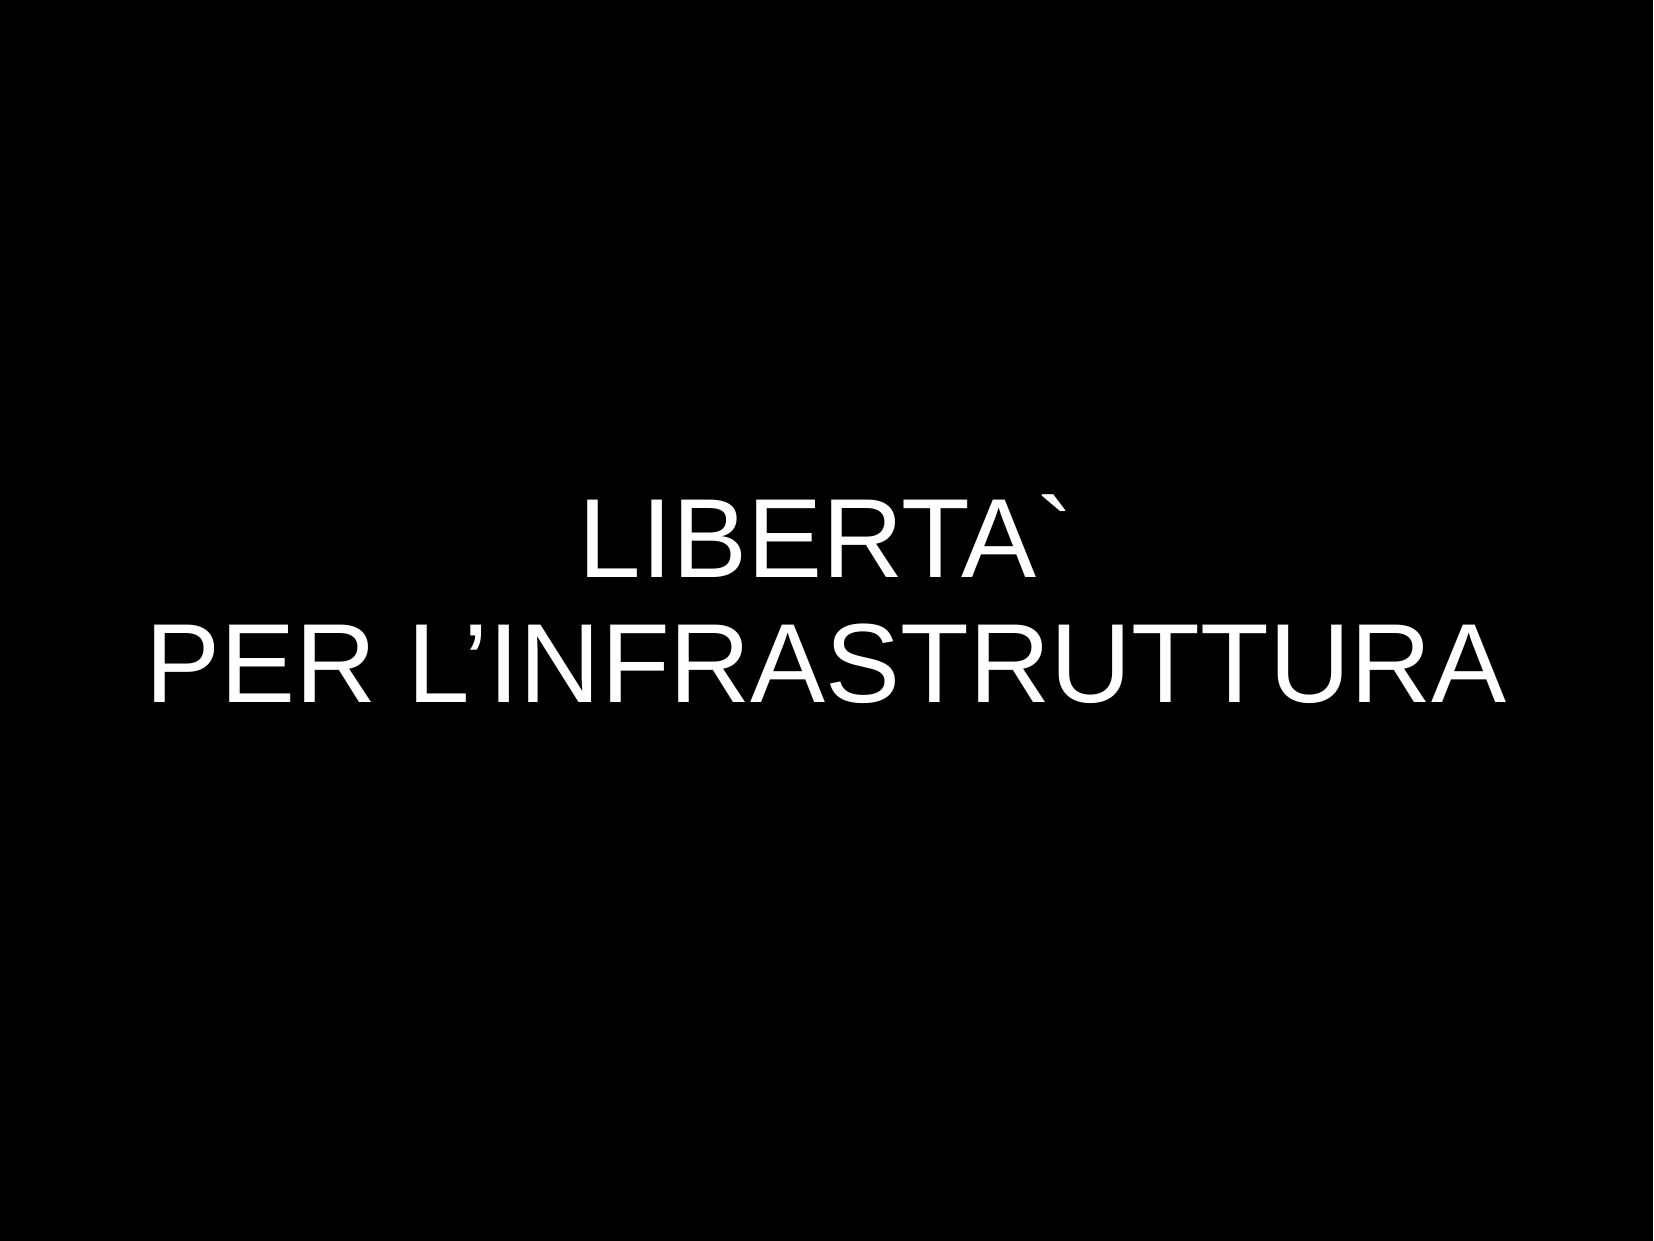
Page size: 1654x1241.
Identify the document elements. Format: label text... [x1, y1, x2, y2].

text_box LIBERTA` PER L’INFRASTRUTTURA [0, 468, 1653, 734]
